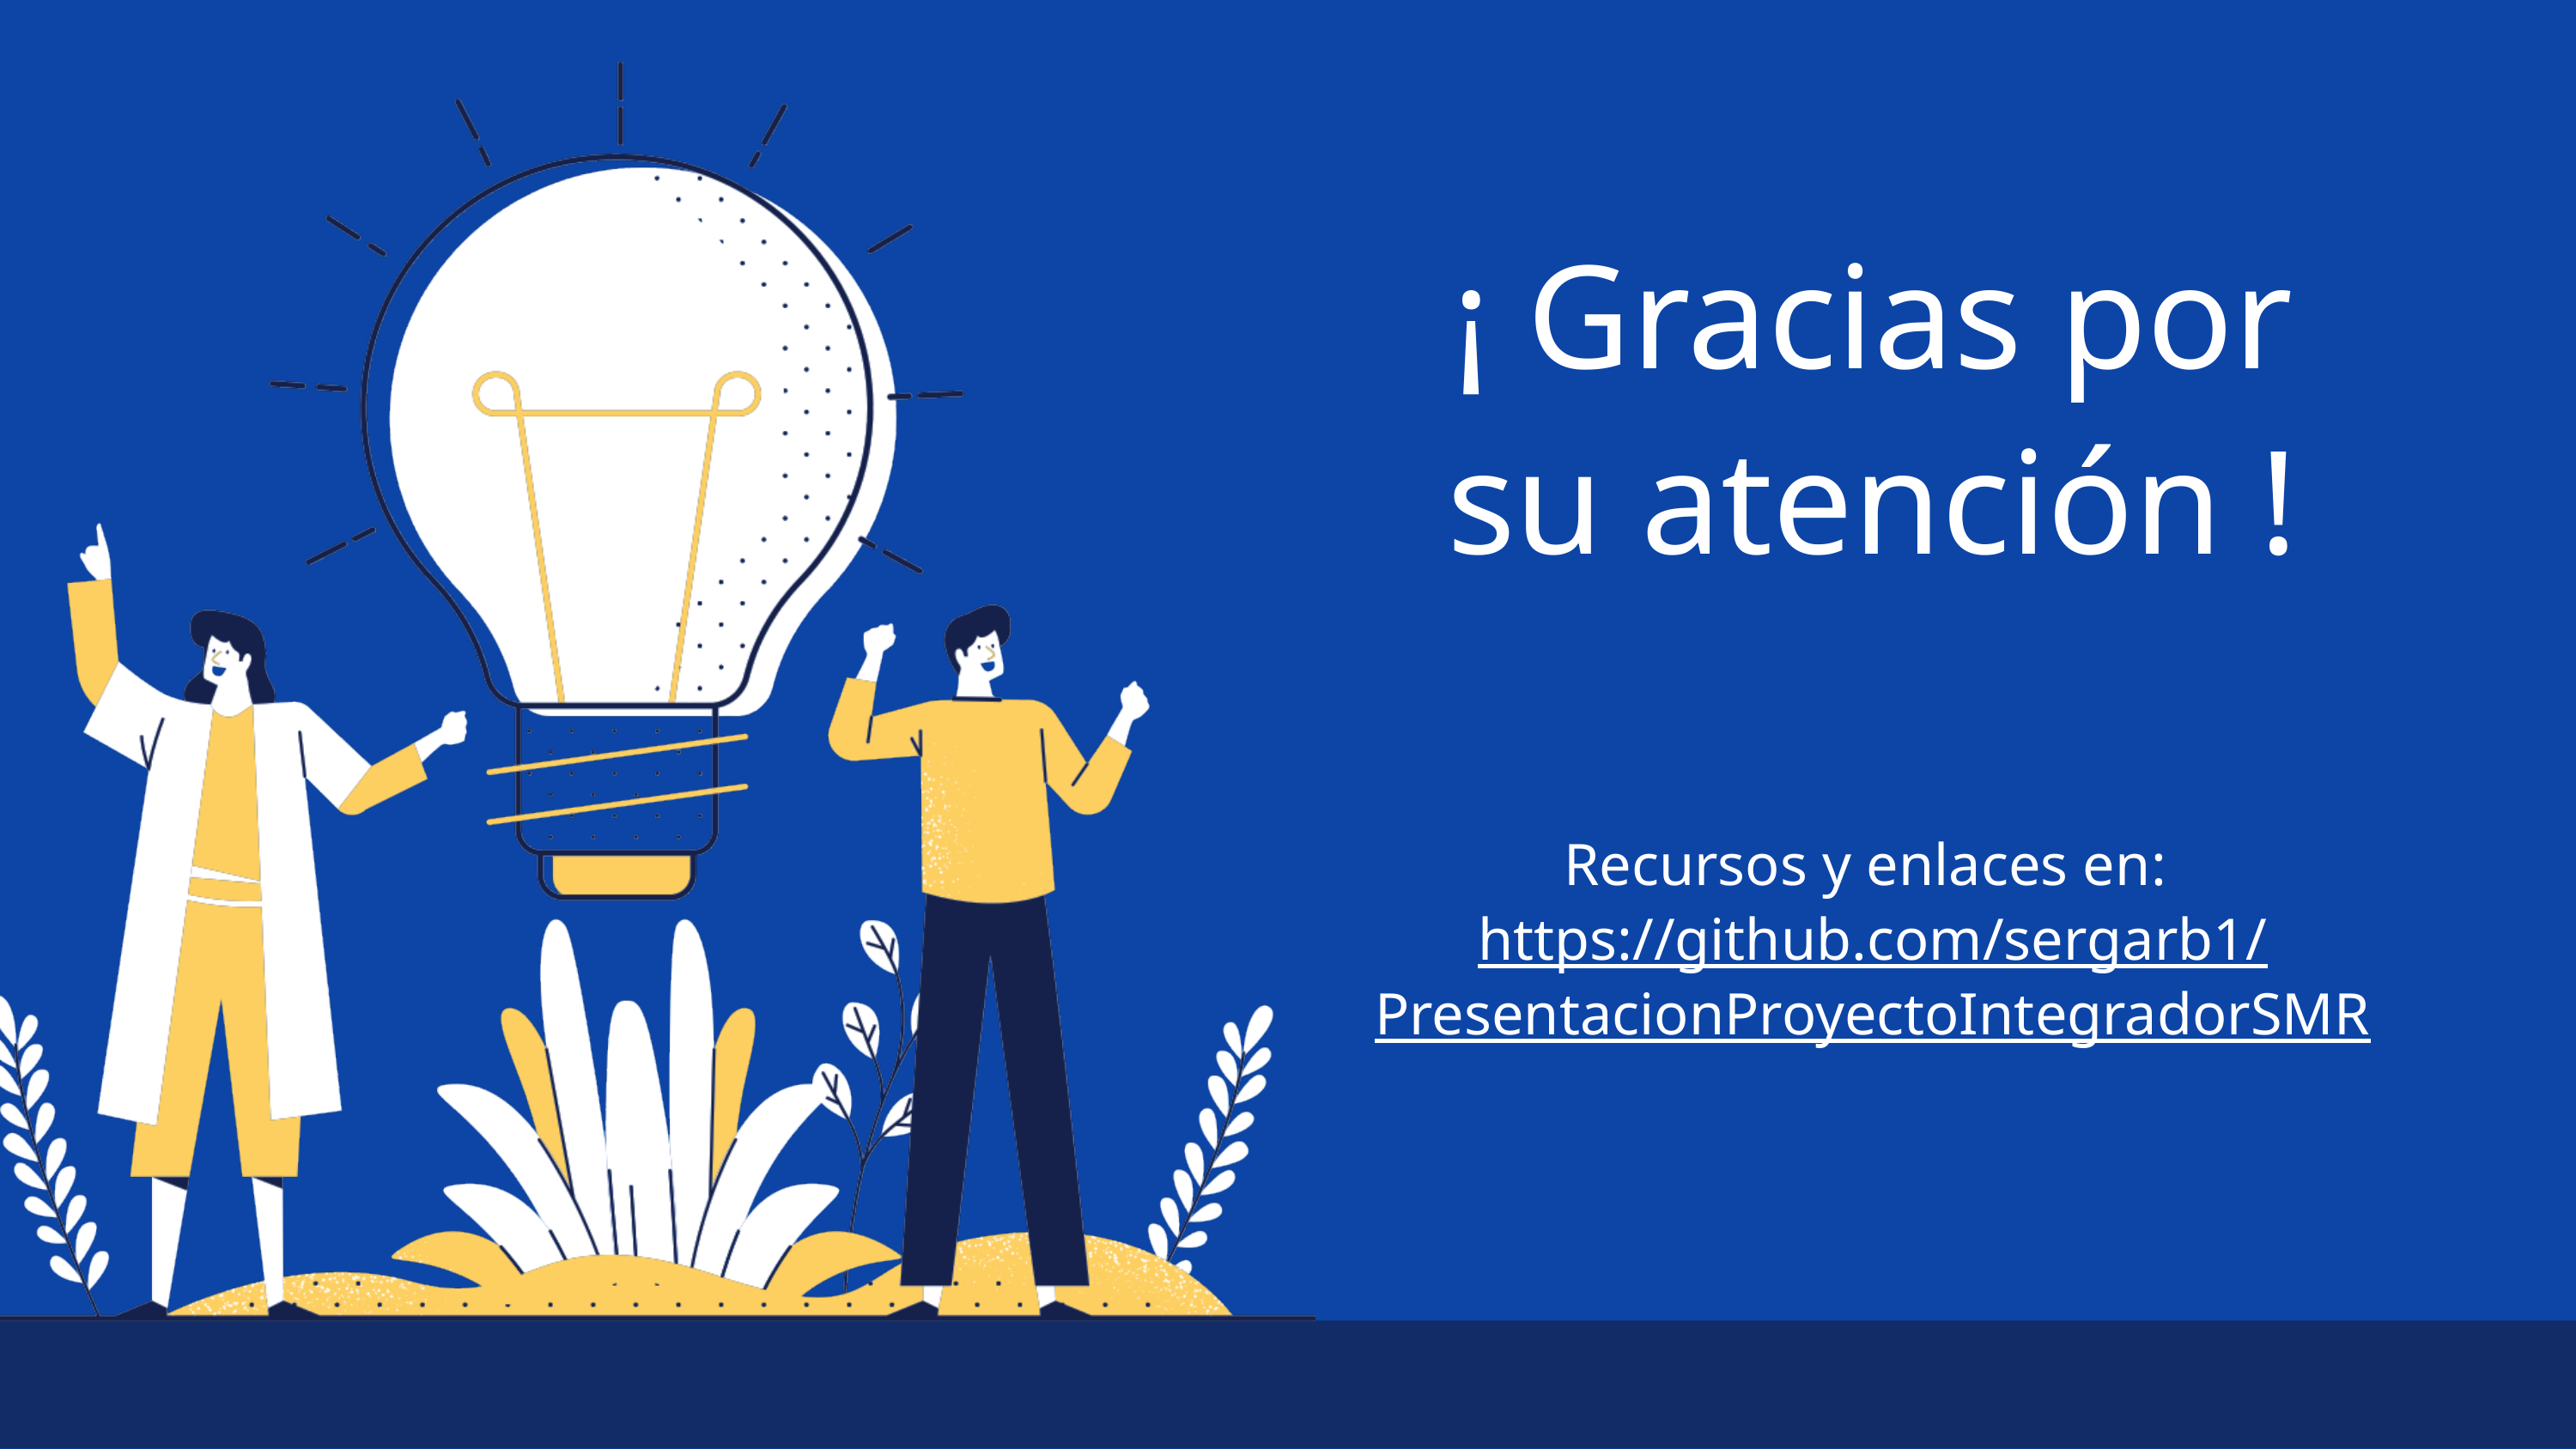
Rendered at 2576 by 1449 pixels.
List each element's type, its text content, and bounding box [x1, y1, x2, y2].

text_box ¡ Gracias por su atención ! [1382, 210, 2365, 584]
text_box Recursos y enlaces en: https://github.com/sergarb1/PresentacionProyectoIntegradorSMR [1315, 822, 2432, 1046]
text_box [0, 1320, 2576, 1449]
picture [0, 62, 1315, 1320]
